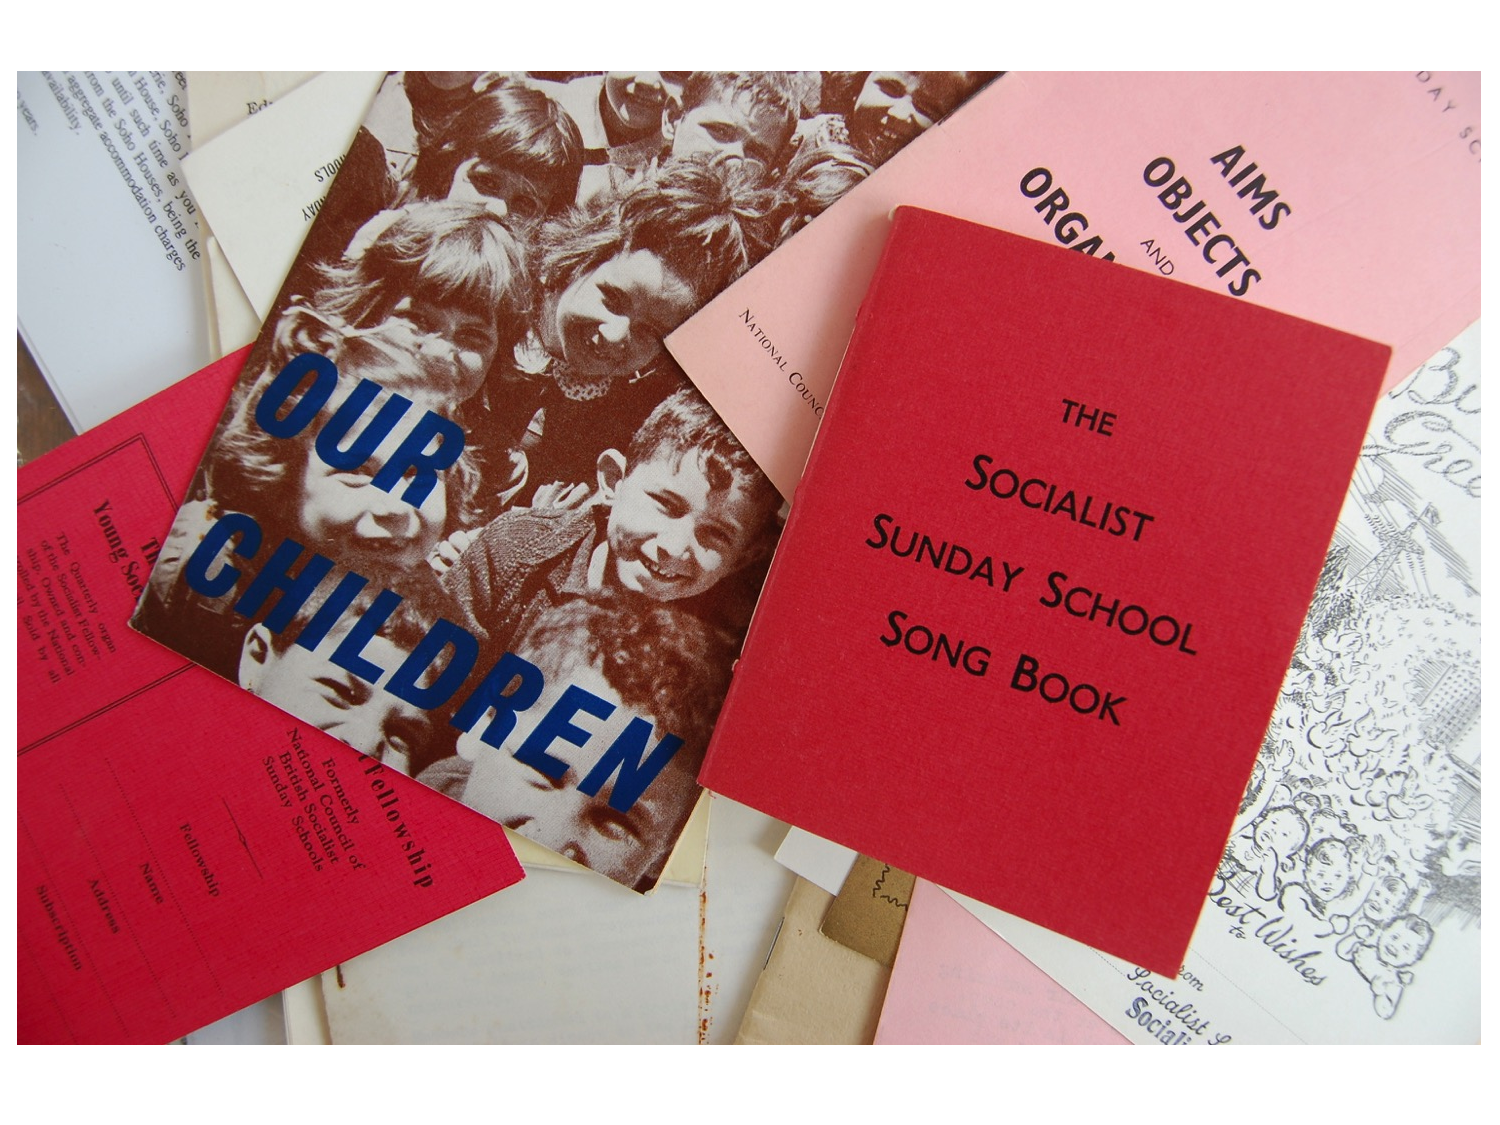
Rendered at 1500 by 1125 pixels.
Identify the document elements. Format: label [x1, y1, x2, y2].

picture [17, 71, 1481, 1045]
